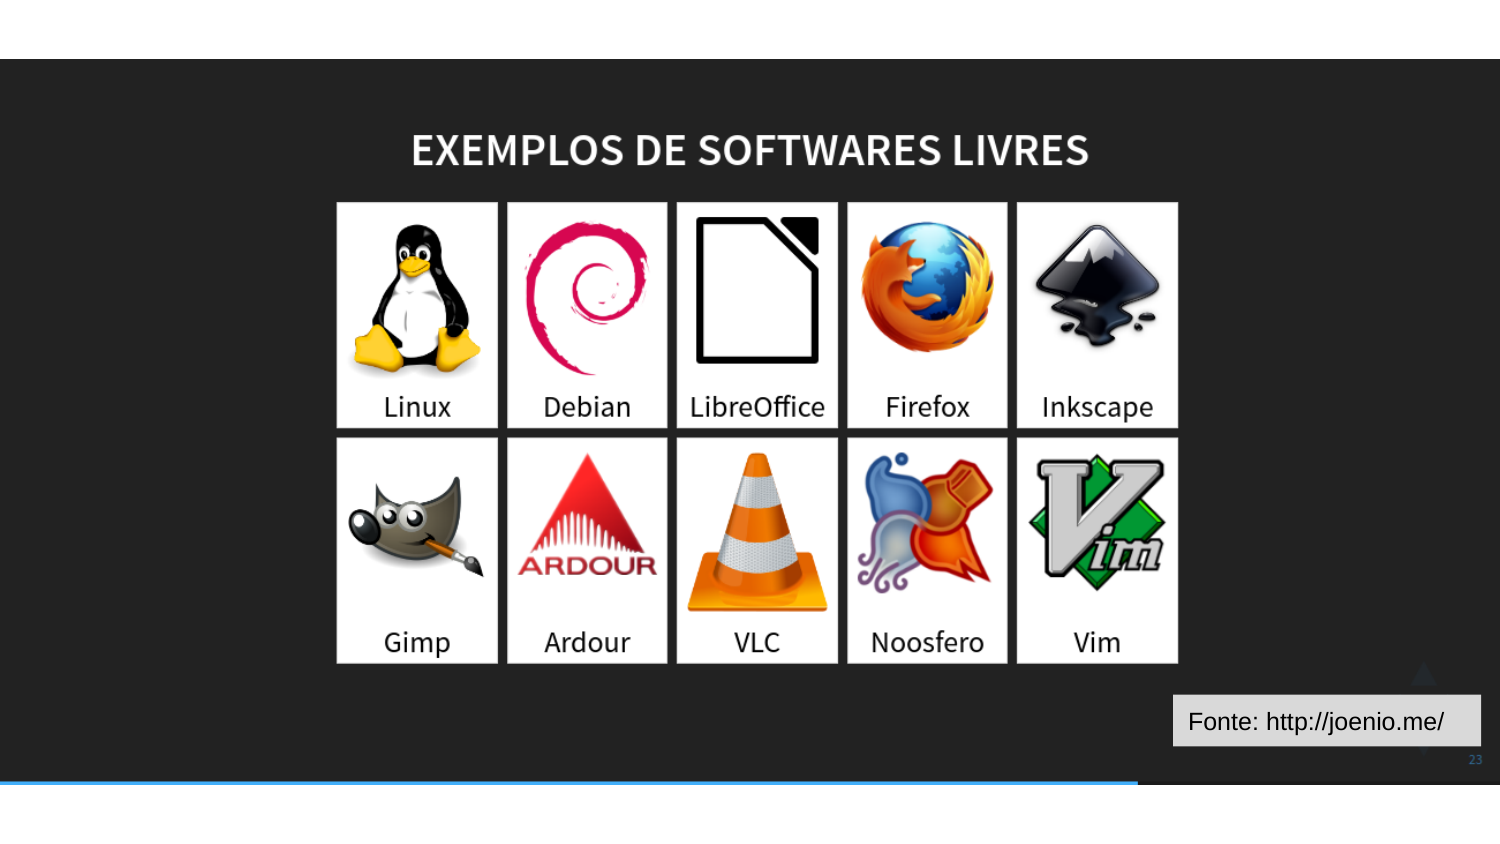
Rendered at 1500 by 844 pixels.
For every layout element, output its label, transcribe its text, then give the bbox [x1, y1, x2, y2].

text_box Fonte: http://joenio.me/ [1173, 694, 1482, 747]
picture [0, 59, 1500, 785]
